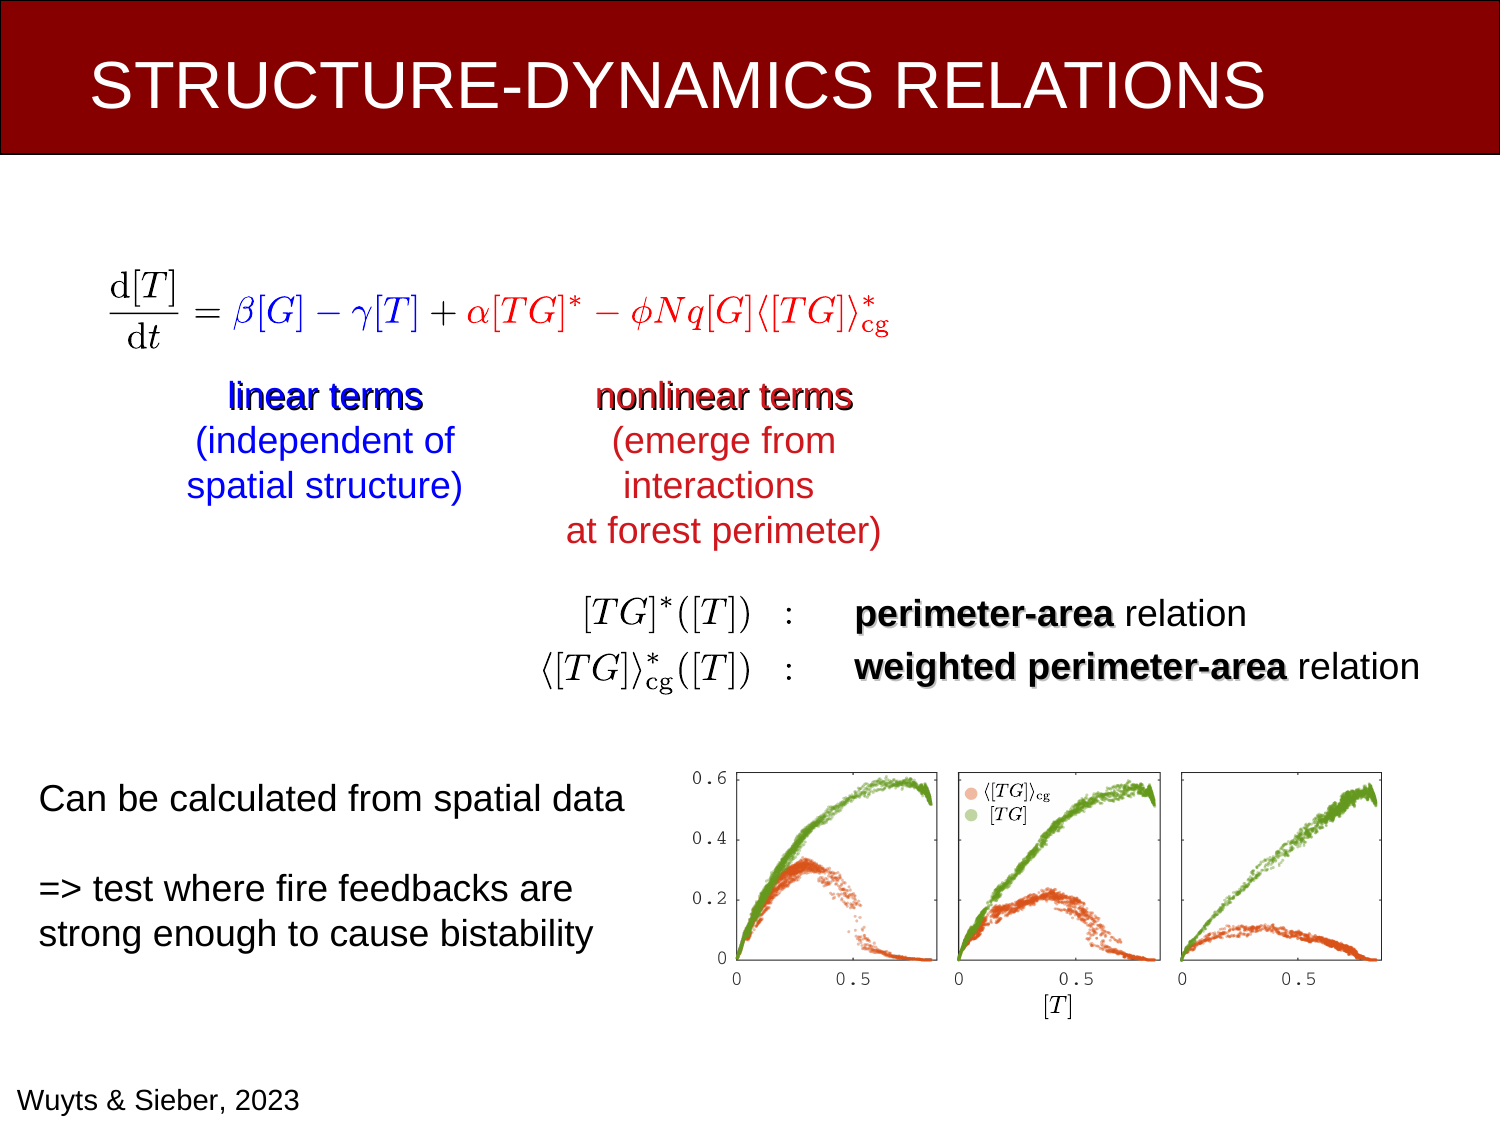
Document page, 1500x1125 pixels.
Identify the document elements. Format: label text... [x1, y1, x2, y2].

text_box [780, 297, 807, 323]
text_box [745, 294, 751, 333]
text_box [632, 296, 652, 331]
text_box [991, 806, 995, 825]
text_box [728, 651, 734, 690]
text_box [501, 297, 528, 323]
text_box [740, 651, 749, 690]
text_box perimeter-area relation [839, 581, 1269, 634]
text_box [653, 297, 686, 323]
text_box [647, 652, 659, 664]
text_box [592, 653, 620, 681]
text_box [1009, 782, 1027, 802]
text_box [564, 654, 591, 680]
text_box [128, 322, 147, 349]
text_box [848, 294, 857, 333]
text_box [557, 651, 564, 690]
text_box linear terms (independent of spatial structure) [139, 363, 511, 559]
text_box [659, 677, 673, 695]
text_box [701, 598, 727, 624]
text_box [646, 677, 658, 690]
text_box [1049, 994, 1071, 1020]
text_box [529, 294, 564, 333]
text_box [716, 296, 744, 324]
text_box [660, 596, 672, 608]
text_box [701, 654, 727, 680]
text_box [984, 782, 990, 802]
text_box [992, 782, 1009, 802]
text_box nonlinear terms (emerge from interactions at forest perimeter) [523, 363, 925, 559]
text_box [592, 598, 619, 624]
text_box [688, 306, 704, 330]
text_box [543, 651, 552, 690]
text_box [148, 324, 161, 349]
text_box [773, 294, 779, 333]
text_box [411, 294, 417, 333]
picture [693, 771, 1383, 985]
text_box [621, 651, 627, 690]
text_box [679, 595, 689, 634]
text_box [585, 595, 591, 634]
text_box [875, 320, 889, 338]
text_box [709, 294, 715, 333]
text_box [863, 294, 874, 307]
text_box [467, 306, 489, 324]
text_box [384, 297, 410, 323]
text_box [141, 272, 168, 298]
text_box [679, 651, 689, 690]
text_box Wuyts & Sieber, 2023 [2, 1038, 442, 1125]
text_box [168, 269, 174, 307]
text_box [233, 296, 254, 330]
text_box [260, 294, 266, 333]
text_box [377, 294, 383, 333]
text_box [0, 0, 1500, 154]
text_box [267, 296, 295, 324]
text_box [1029, 782, 1034, 802]
text_box [430, 300, 456, 326]
text_box [632, 651, 642, 690]
title STRUCTURE-DYNAMICS RELATIONS [74, 3, 1425, 160]
text_box [134, 269, 141, 307]
text_box [1045, 994, 1049, 1020]
text_box Can be calculated from spatial data => test where fire feedbacks are strong enough to cause bistability [23, 766, 676, 962]
text_box [808, 294, 843, 333]
text_box [758, 294, 768, 333]
text_box [1036, 793, 1050, 803]
text_box [352, 306, 372, 331]
text_box [1008, 806, 1026, 825]
text_box [569, 294, 581, 307]
text_box [620, 595, 655, 634]
text_box [728, 595, 734, 634]
text_box [994, 807, 1008, 821]
text_box [862, 320, 874, 333]
text_box [694, 651, 700, 690]
text_box [494, 294, 500, 333]
text_box [740, 595, 749, 634]
text_box [296, 294, 302, 333]
text_box [110, 271, 130, 298]
text_box weighted perimeter-area relation [839, 634, 1450, 740]
text_box [694, 595, 700, 634]
